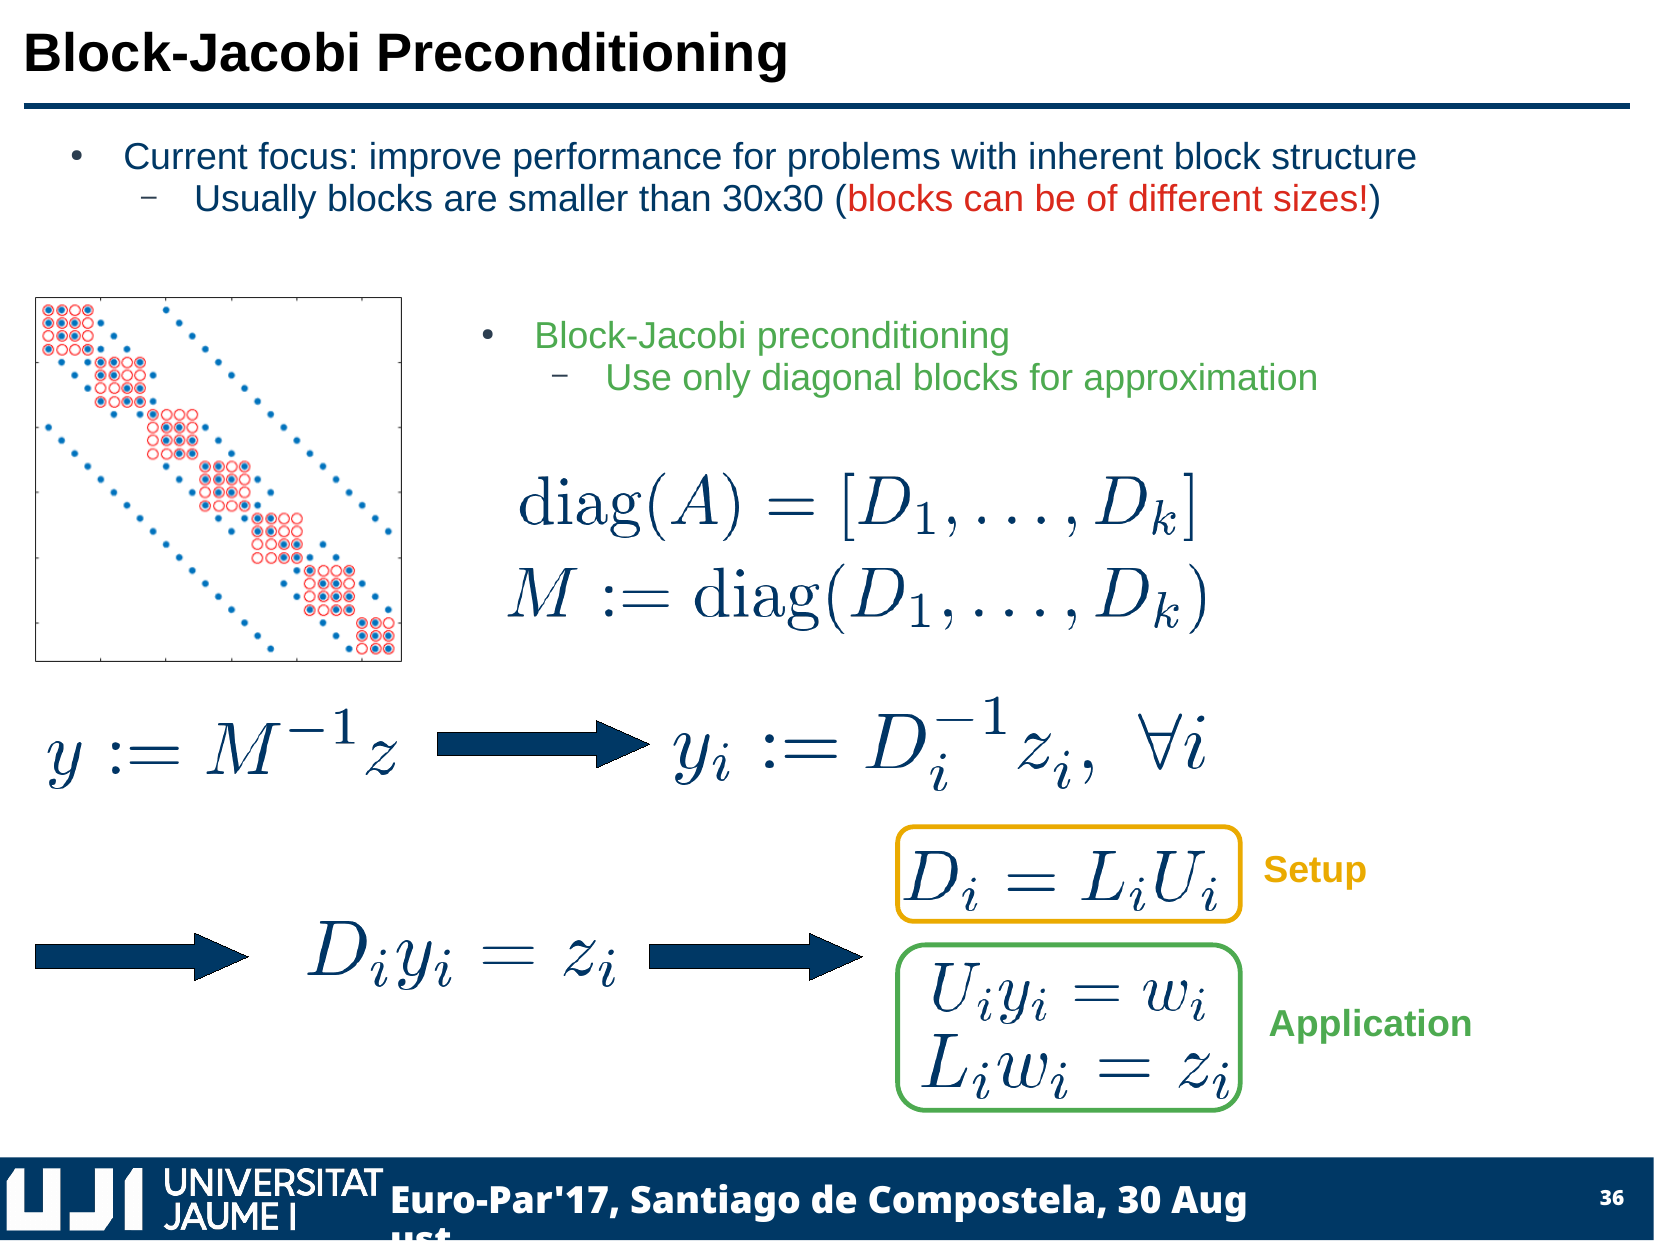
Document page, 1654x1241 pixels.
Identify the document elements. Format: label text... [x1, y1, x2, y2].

picture [0, 1158, 390, 1241]
picture [903, 850, 1217, 912]
text_box Current focus: improve performance for problems with inherent block structure Usually blocks are smaller than 30x30 (blocks can be of different sizes!) [37, 128, 1583, 260]
text_box Block-Jacobi preconditioning Use only diagonal blocks for approximation [448, 307, 1424, 414]
picture [673, 696, 1205, 791]
text_box [649, 933, 863, 981]
picture [47, 708, 397, 789]
text_box [35, 933, 249, 981]
picture [519, 472, 1193, 541]
picture [307, 921, 615, 990]
picture [507, 563, 1205, 634]
picture [933, 962, 1205, 1024]
text_box Setup [1248, 841, 1383, 898]
text_box [437, 720, 650, 768]
text_box Application [1254, 994, 1489, 1052]
picture [921, 1034, 1229, 1099]
picture [35, 297, 402, 662]
title Block-Jacobi Preconditioning [23, 0, 1630, 107]
